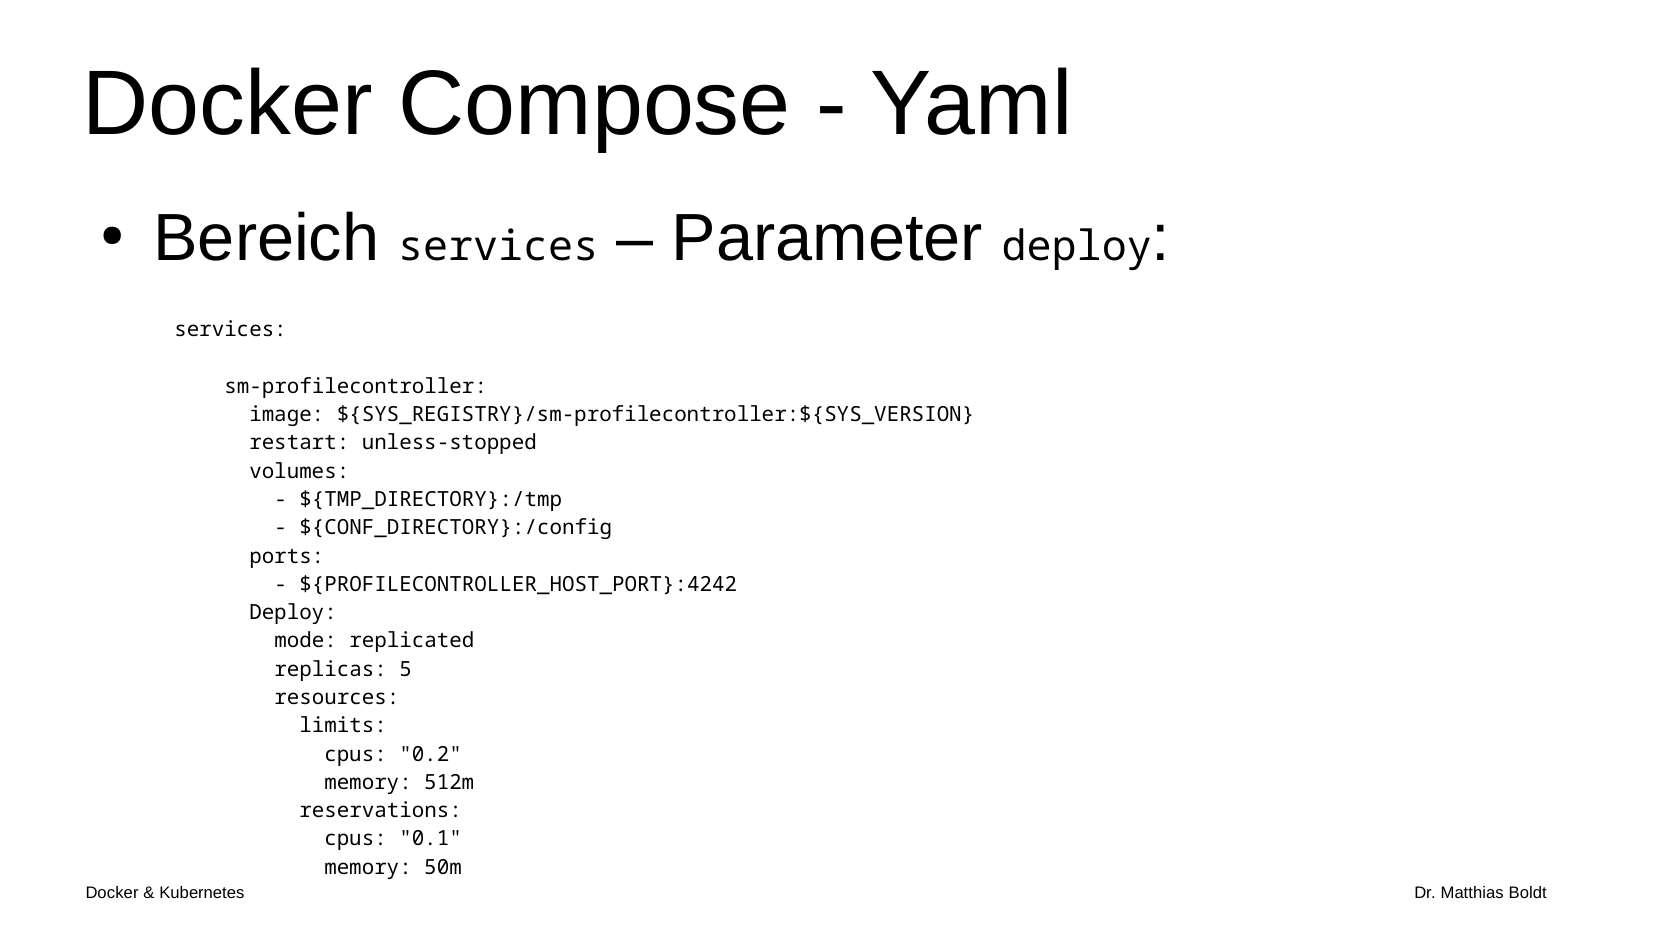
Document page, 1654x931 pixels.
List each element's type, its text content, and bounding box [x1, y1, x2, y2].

text_box services: sm-profilecontroller: image: ${SYS_REGISTRY}/sm-profilecontroller:${SYS_VERSION} restart: unless-stopped volumes: - ${TMP_DIRECTORY}:/tmp - ${CONF_DIRECTORY}:/config ports: - ${PROFILECONTROLLER_HOST_PORT}:4242 Deploy: mode: replicated replicas: 5 resources: limits: cpus: "0.2" memory: 512m reservations: cpus: "0.1" memory: 50m [159, 307, 1518, 816]
title Docker Compose - Yaml [82, 25, 1571, 181]
text_box Docker & Kubernetes Dr. Matthias Boldt [70, 875, 1563, 910]
list Bereich services – Parameter deploy: [82, 199, 1595, 449]
